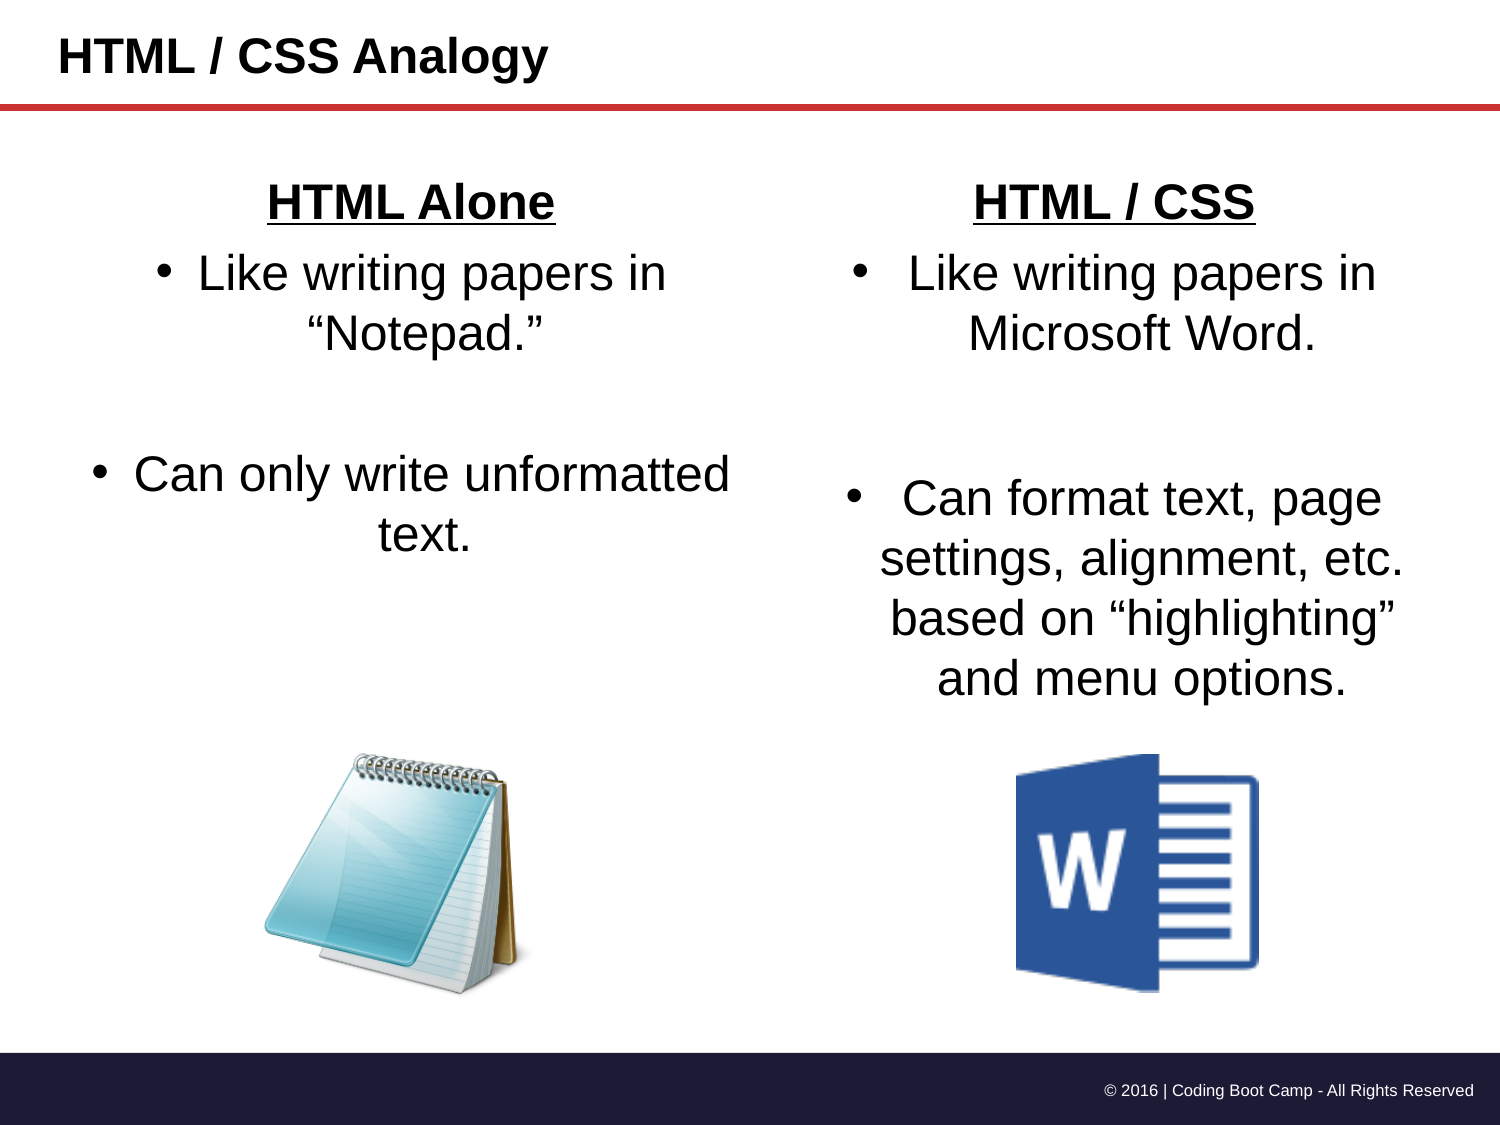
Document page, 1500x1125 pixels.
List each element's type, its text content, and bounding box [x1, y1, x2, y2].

picture [263, 729, 539, 1005]
text_box HTML Alone Like writing papers in “Notepad.” Can only write unformatted text. [74, 162, 748, 905]
text_box HTML / CSS Like writing papers in Microsoft Word. Can format text, page settings, alignment, etc. based on “highlighting” and menu options. [778, 162, 1451, 905]
picture [1016, 754, 1259, 993]
title HTML / CSS Analogy [50, 0, 948, 108]
